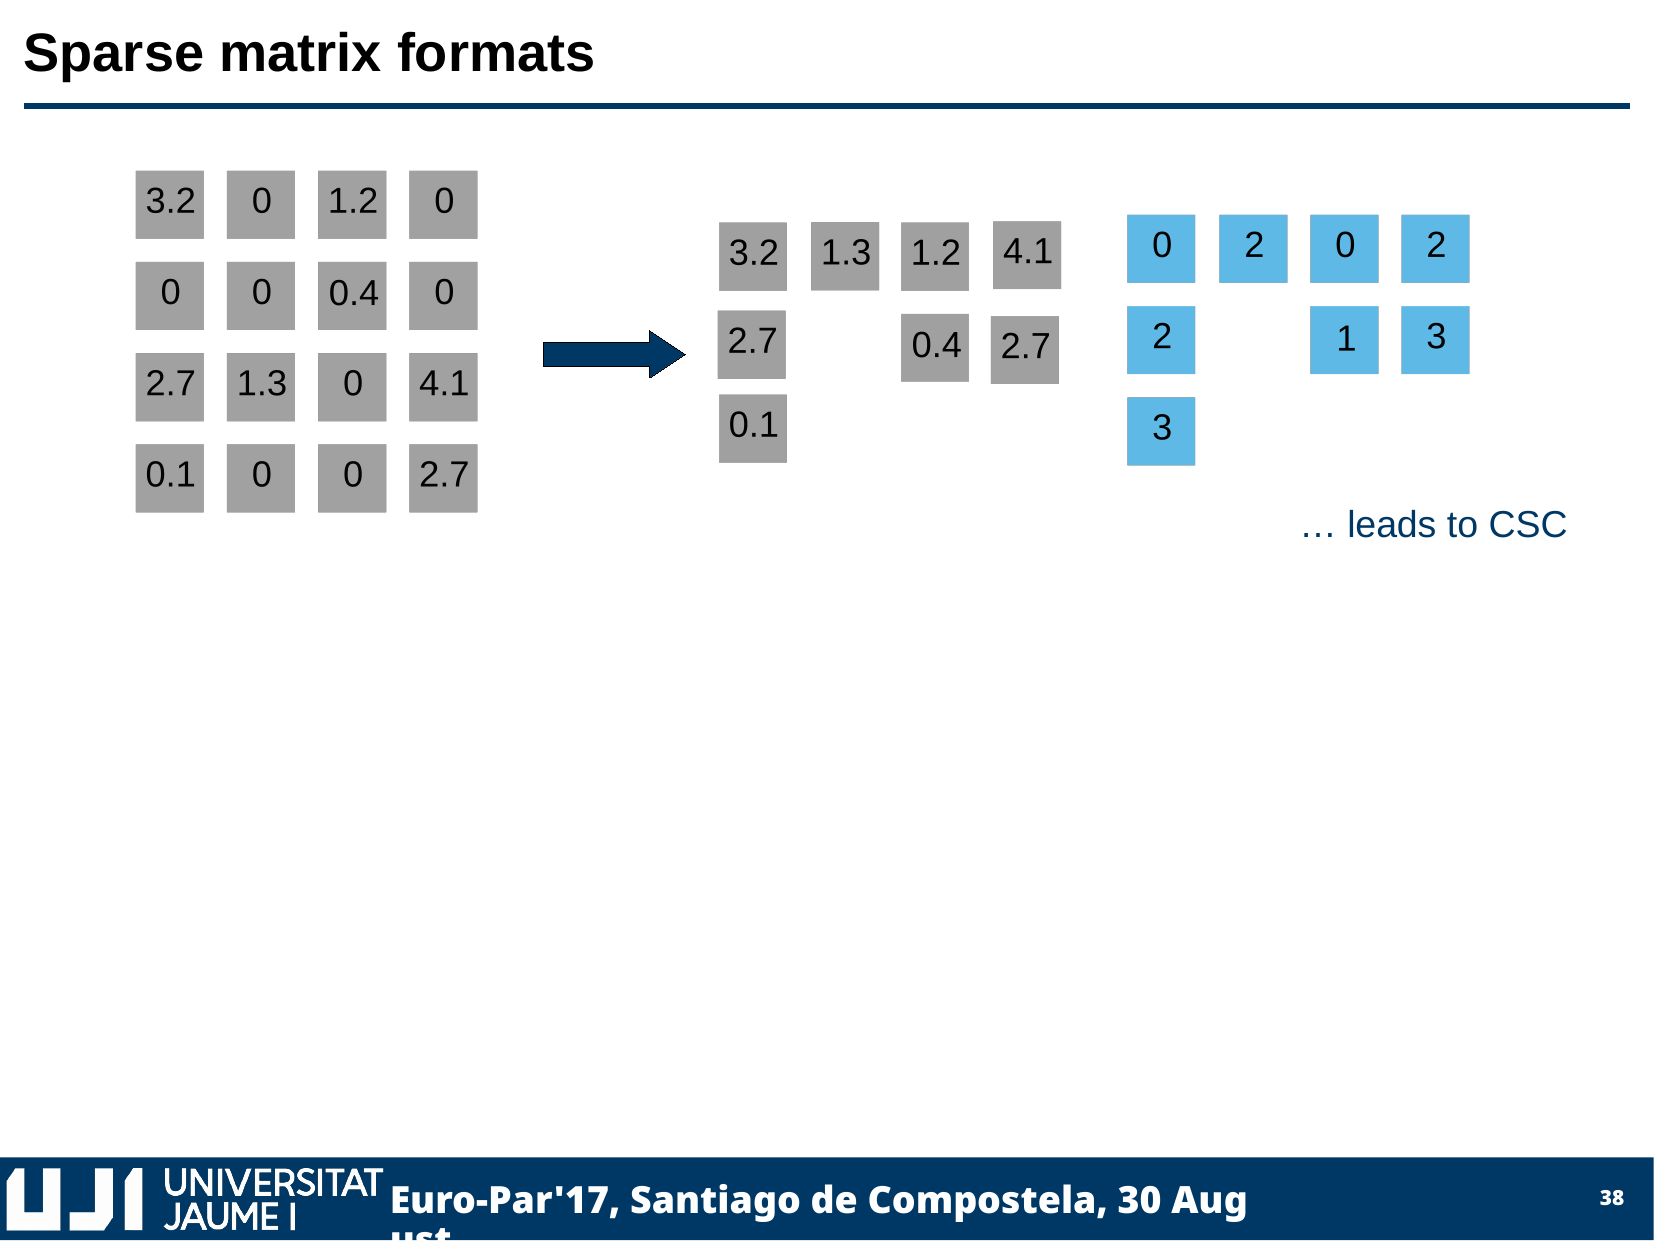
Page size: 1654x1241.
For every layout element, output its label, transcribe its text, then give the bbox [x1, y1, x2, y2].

text_box [543, 330, 686, 378]
title Sparse matrix formats [23, 0, 1630, 107]
text_box … leads to CSC [1284, 496, 1583, 553]
picture [0, 1158, 390, 1241]
picture [128, 163, 485, 520]
picture [710, 207, 1477, 473]
